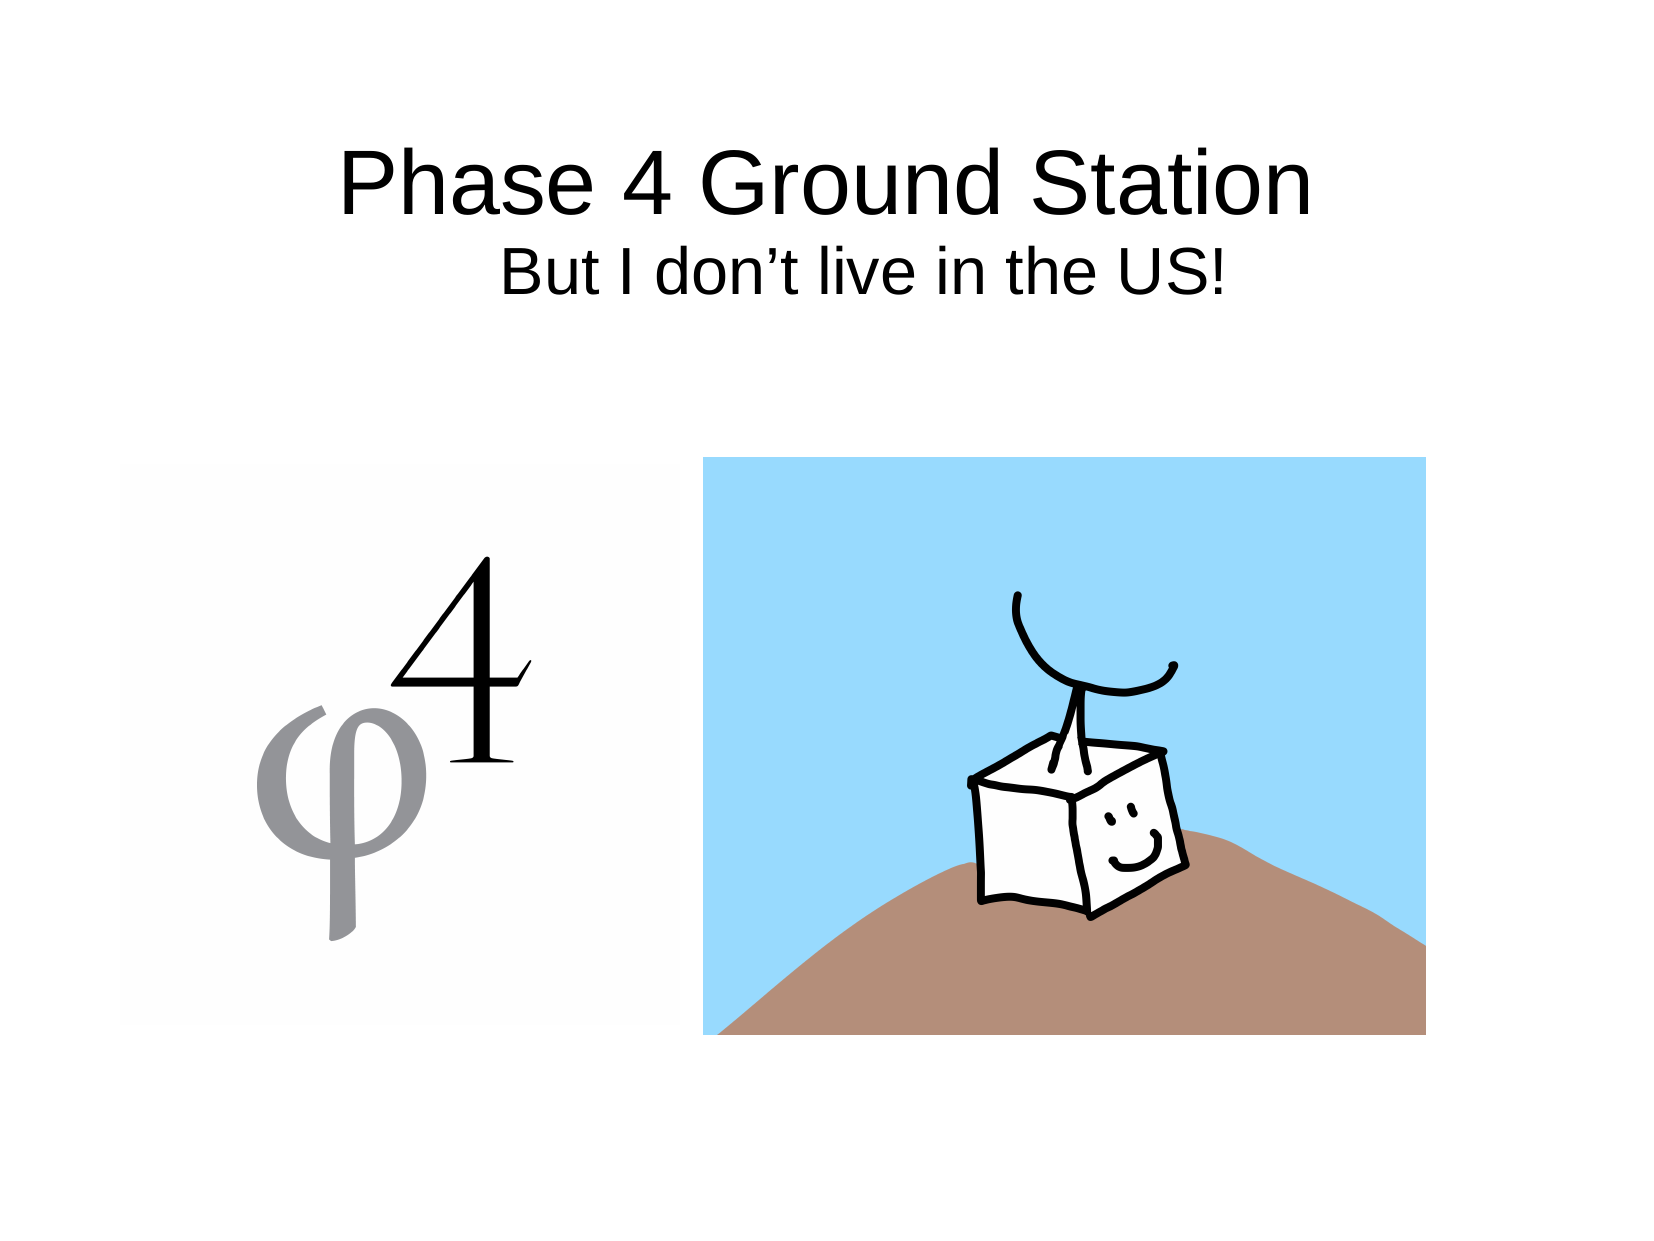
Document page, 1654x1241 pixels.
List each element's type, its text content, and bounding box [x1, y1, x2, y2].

picture [703, 457, 1426, 1036]
picture [120, 464, 680, 1025]
title Phase 4 Ground Station But I don’t live in the US! [82, 49, 1571, 391]
